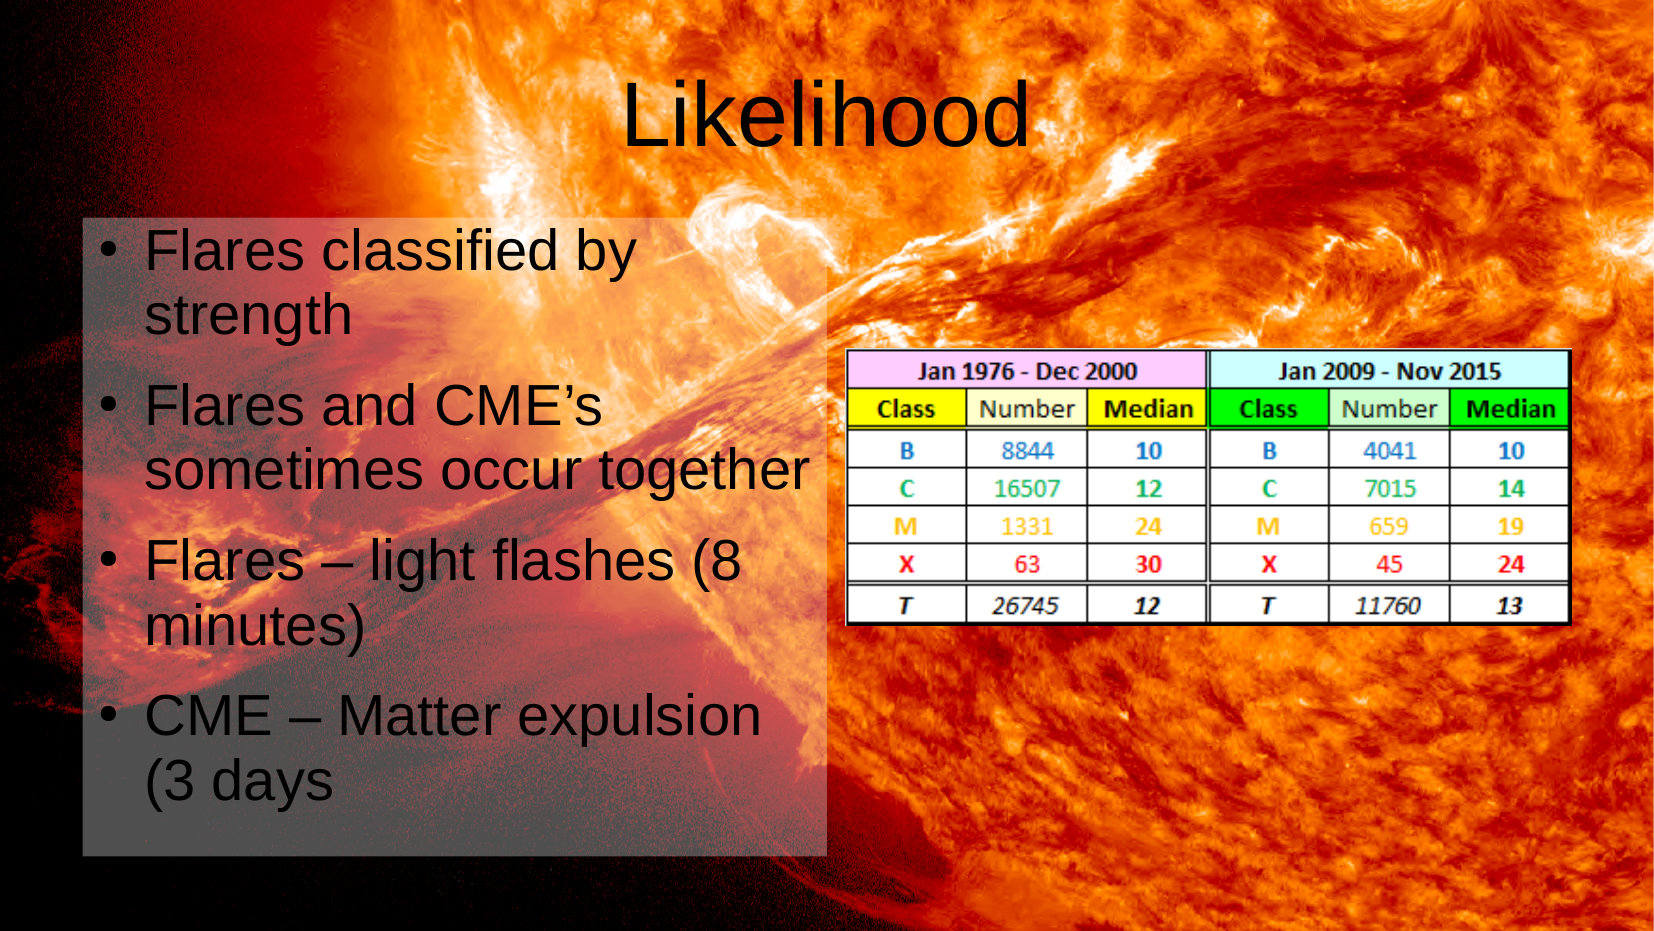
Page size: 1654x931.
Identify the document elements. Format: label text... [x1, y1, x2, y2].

picture [0, 0, 1654, 931]
title Likelihood [82, 37, 1571, 193]
list Flares classified by strength Flares and CME’s sometimes occur together Flares – light flashes (8 minutes) CME – Matter expulsion (3 days [82, 217, 827, 857]
